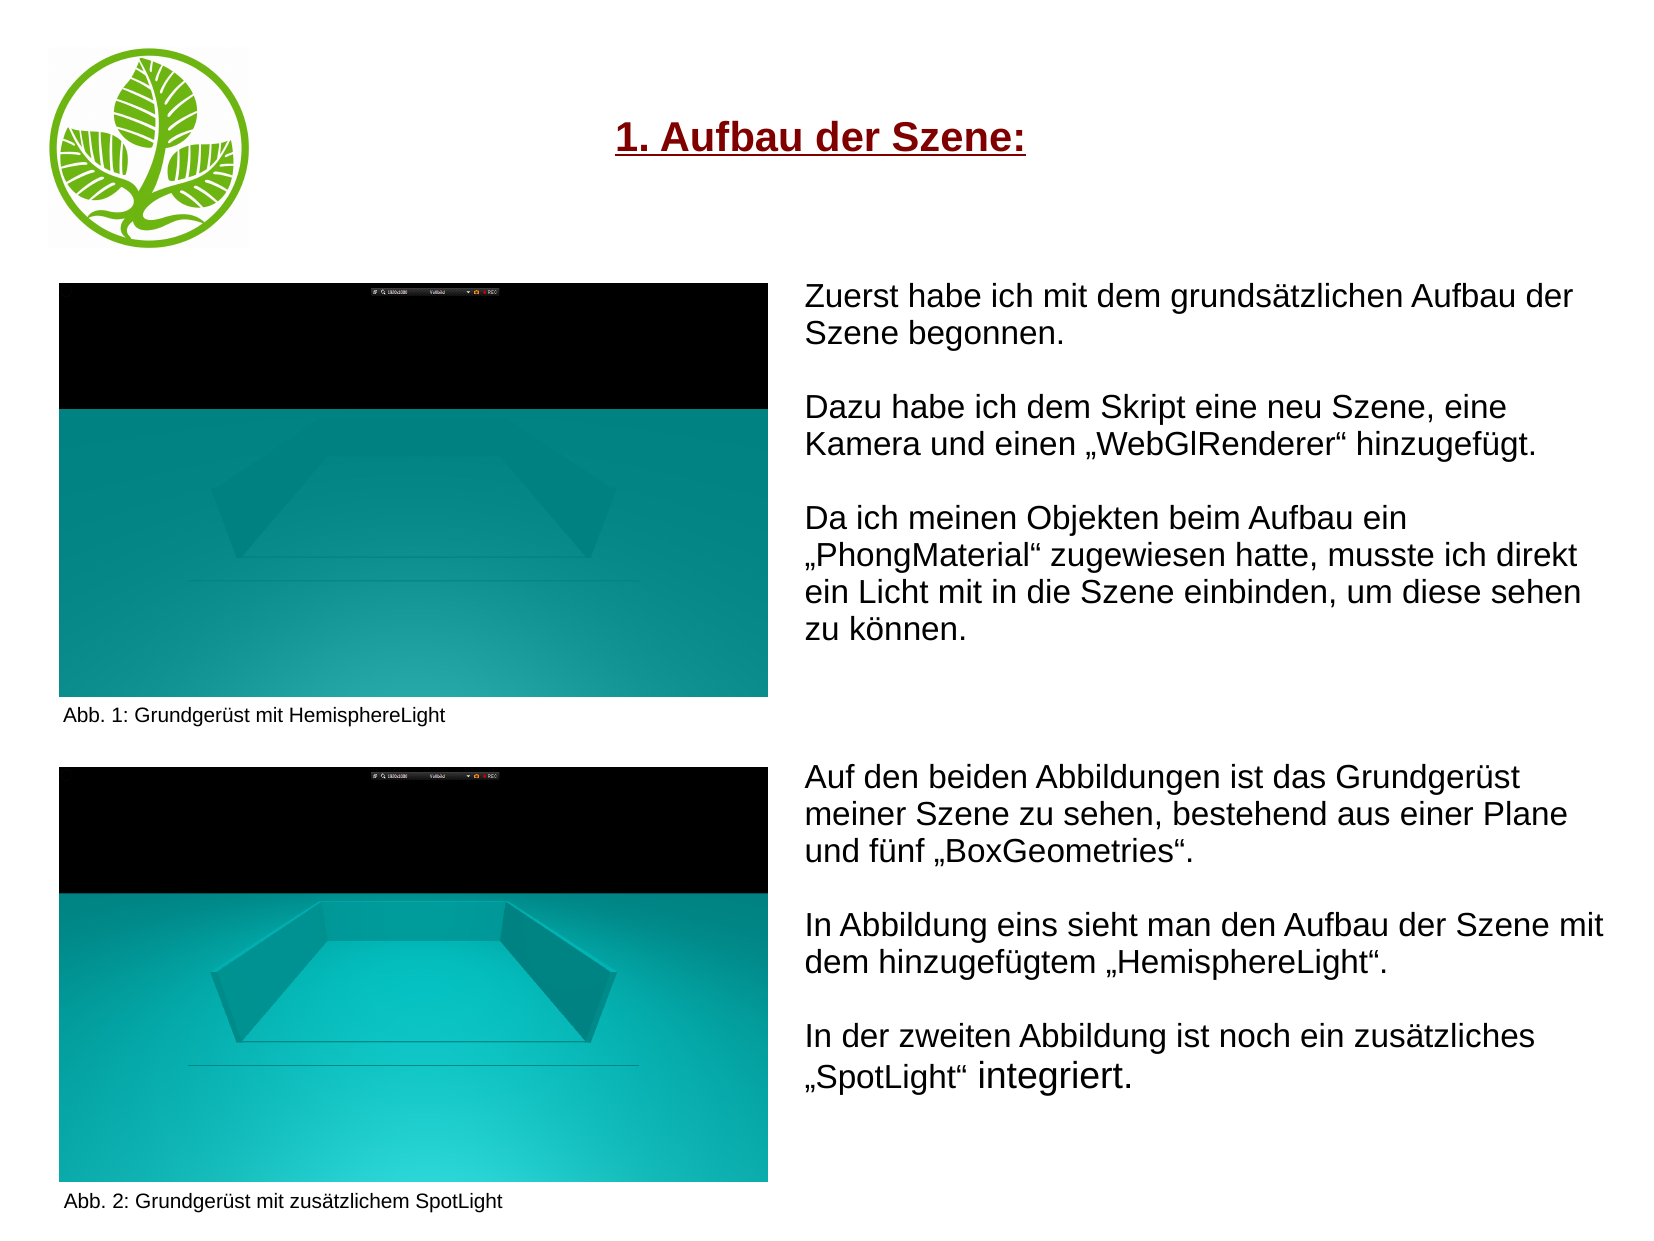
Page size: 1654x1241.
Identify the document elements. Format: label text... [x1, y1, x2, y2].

text_box 1. Aufbau der Szene: [600, 106, 1054, 225]
text_box Abb. 1: Grundgerüst mit HemisphereLight [48, 696, 462, 735]
picture [59, 767, 768, 1182]
text_box Zuerst habe ich mit dem grundsätzlichen Aufbau der Szene begonnen. Dazu habe ich dem Skript eine neu Szene, eine Kamera und einen „WebGlRenderer“ hinzugefügt. Da ich meinen Objekten beim Aufbau ein „PhongMaterial“ zugewiesen hatte, musste ich direkt ein Licht mit in die Szene einbinden, um diese sehen zu können. Auf den beiden Abbildungen ist das Grundgerüst meiner Szene zu sehen, bestehend aus einer Plane und fünf „BoxGeometries“. In Abbildung eins sieht man den Aufbau der Szene mit dem hinzugefügtem „HemisphereLight“. In der zweiten Abbildung ist noch ein zusätzliches „SpotLight“ integriert. [789, 269, 1630, 1110]
picture [59, 283, 768, 697]
picture [48, 47, 249, 249]
text_box Abb. 2: Grundgerüst mit zusätzlichem SpotLight [49, 1182, 518, 1220]
